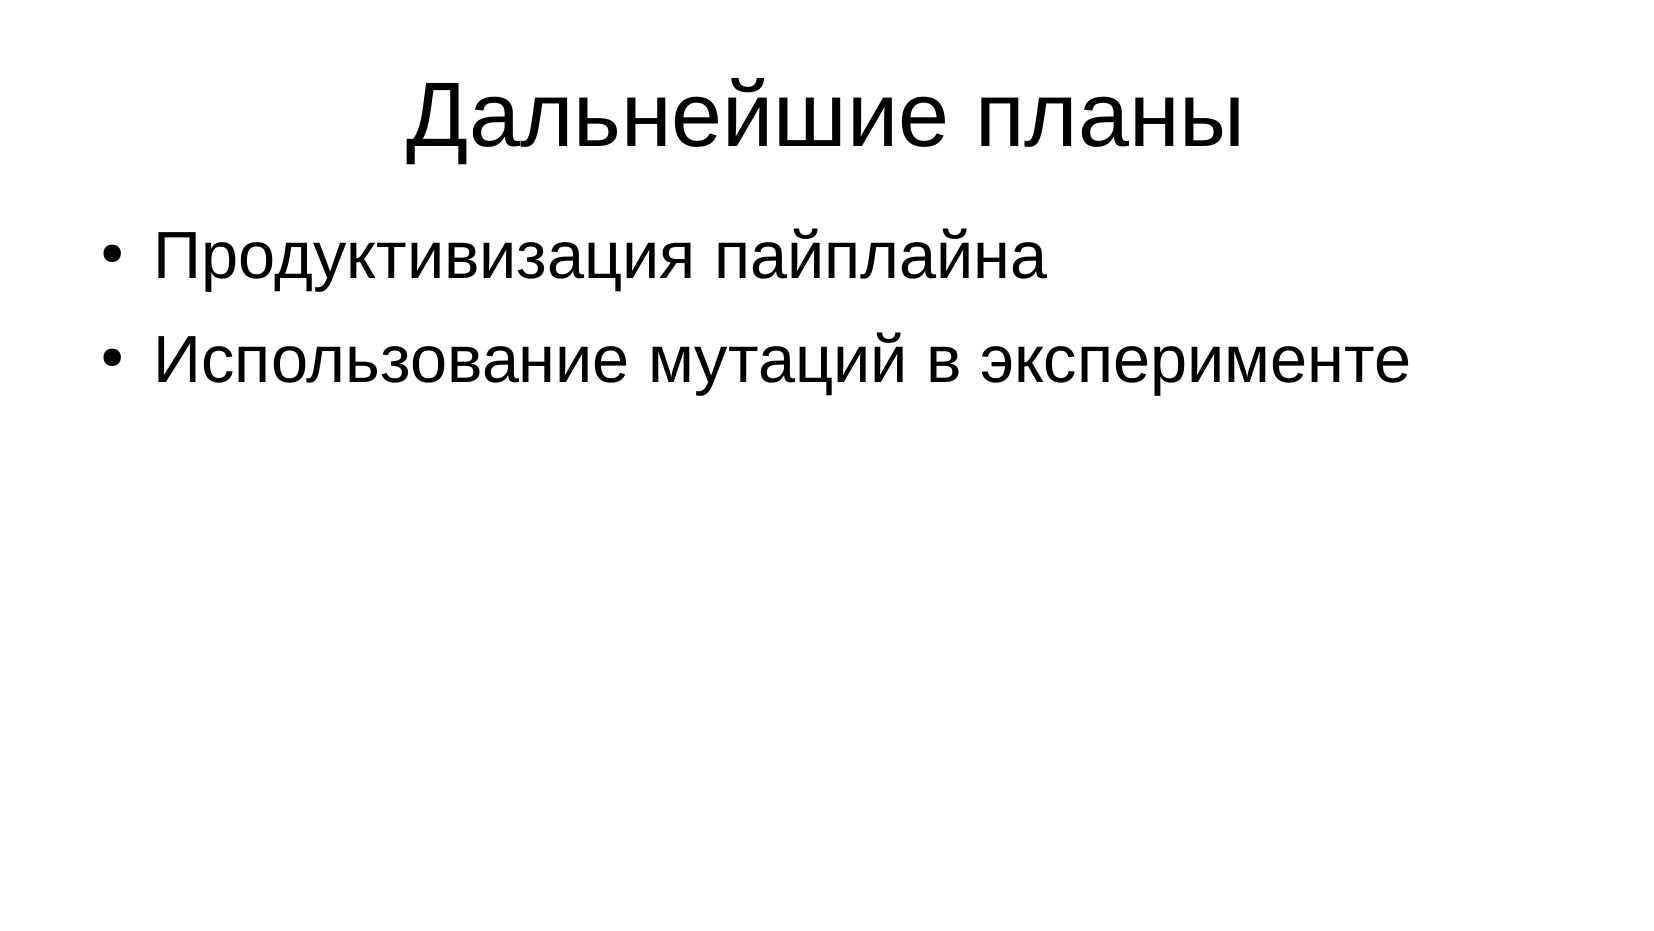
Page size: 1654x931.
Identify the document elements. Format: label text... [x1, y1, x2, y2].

list Продуктивизация пайплайна Использование мутаций в эксперименте [82, 217, 1571, 758]
title Дальнейшие планы [82, 37, 1571, 193]
